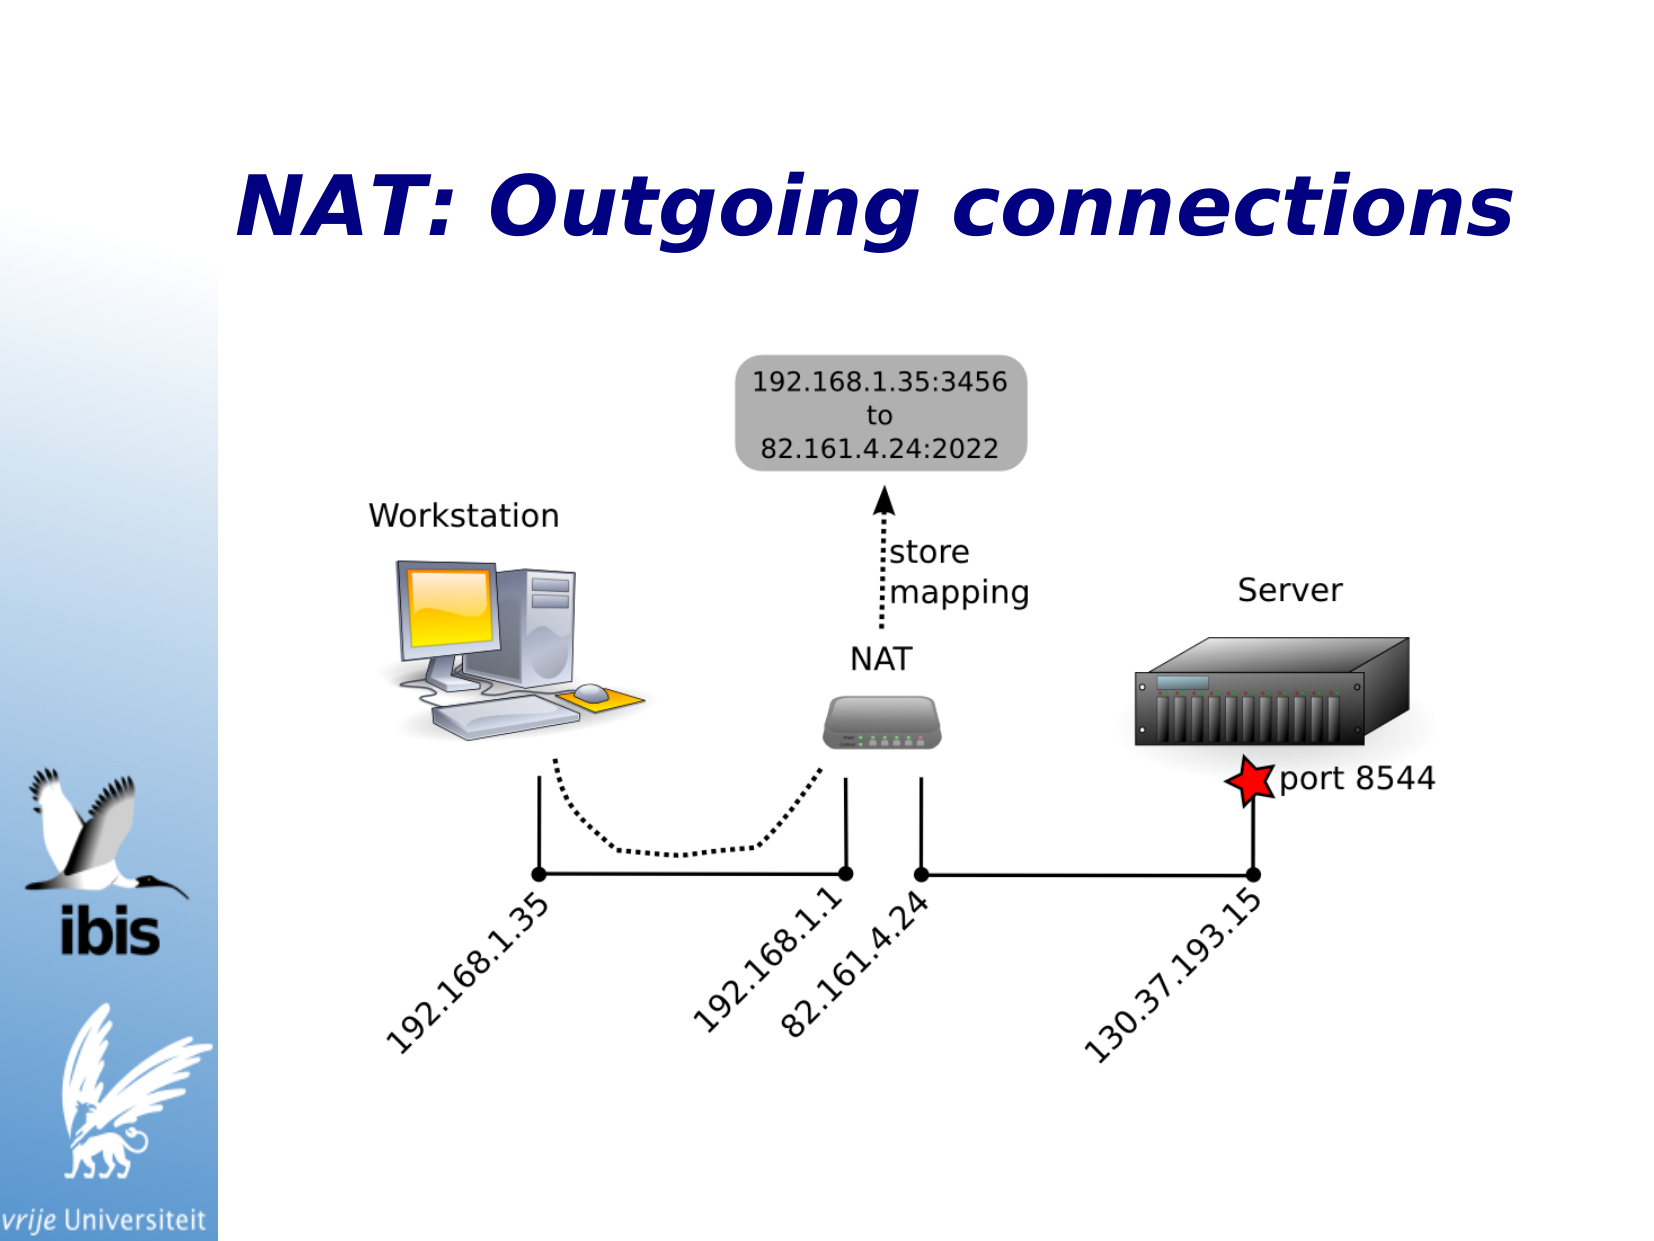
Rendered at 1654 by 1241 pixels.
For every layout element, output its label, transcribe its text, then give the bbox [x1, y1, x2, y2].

picture [0, 0, 218, 1241]
title NAT: Outgoing connections [219, 102, 1534, 311]
picture [311, 324, 1465, 1098]
